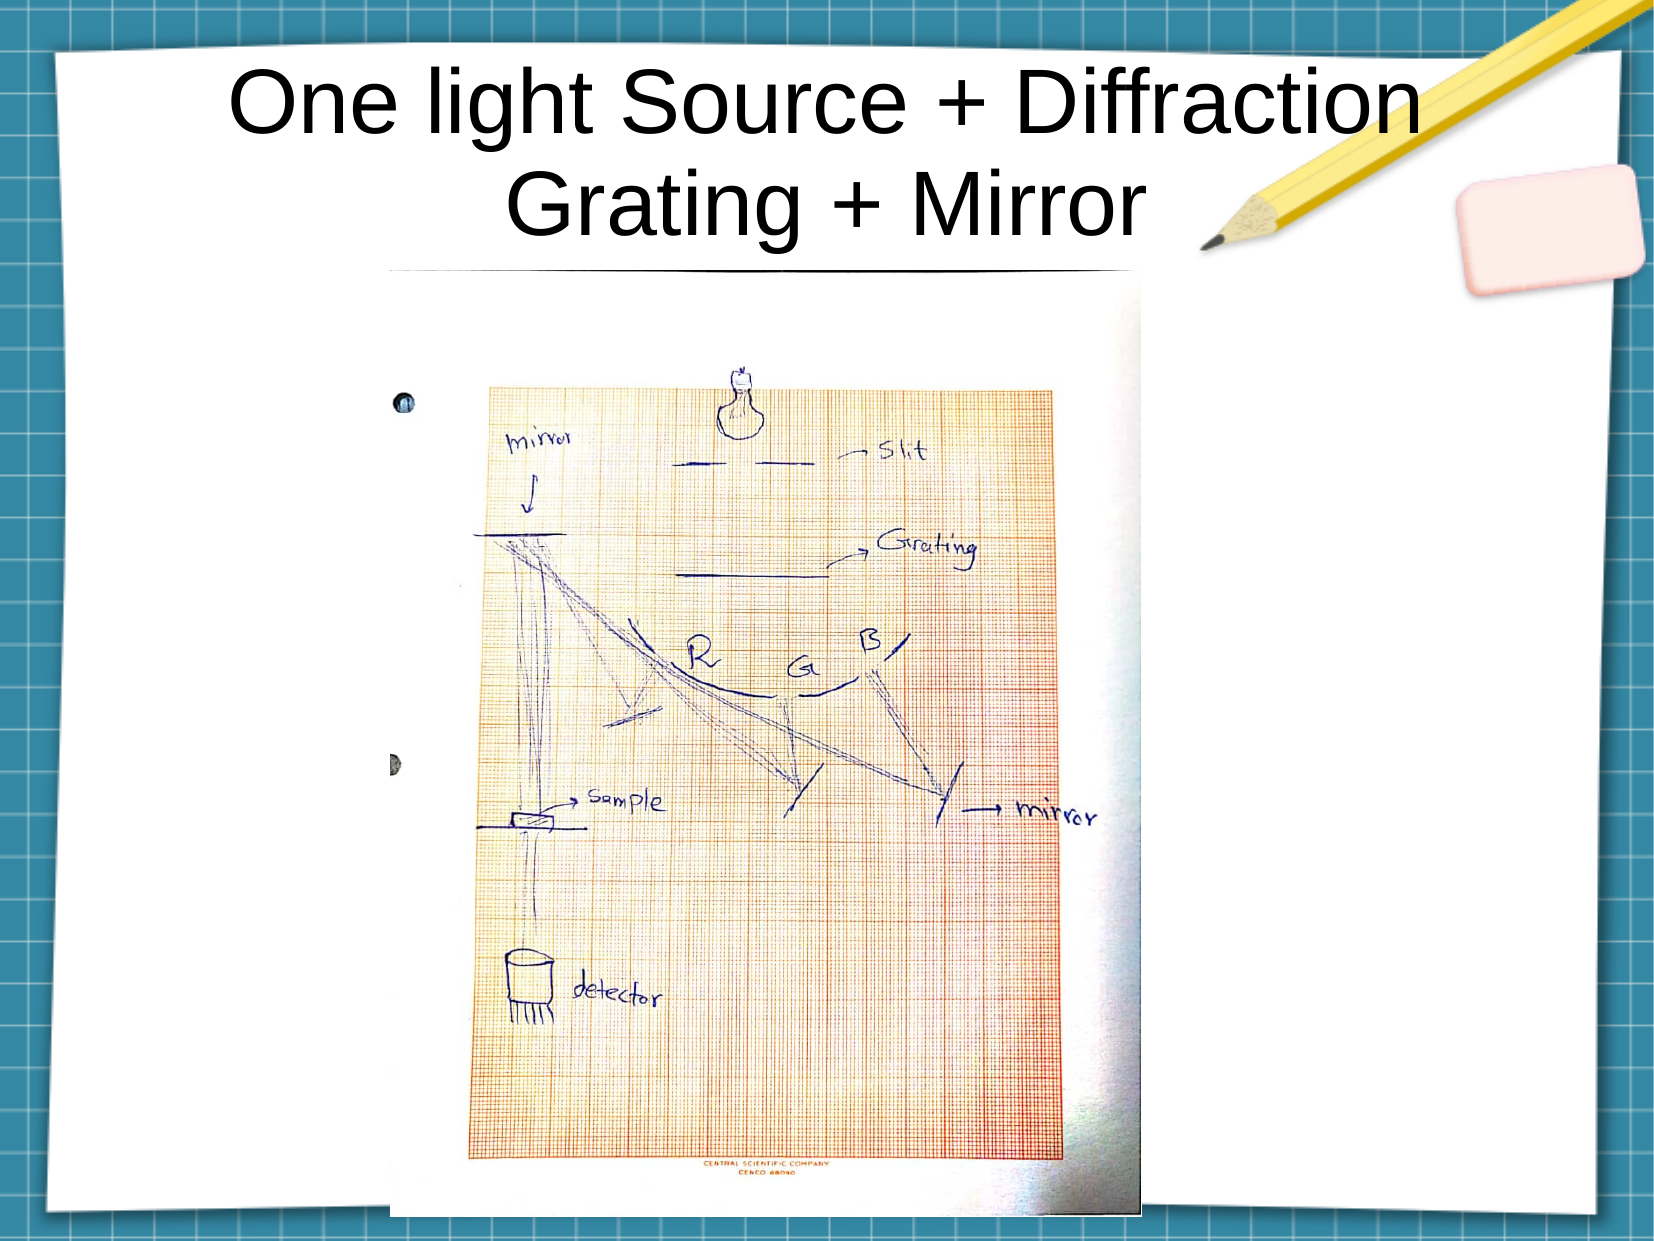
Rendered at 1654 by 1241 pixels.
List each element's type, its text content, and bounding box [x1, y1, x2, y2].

picture [0, 0, 1654, 1241]
title One light Source + Diffraction Grating + Mirror [82, 49, 1571, 257]
